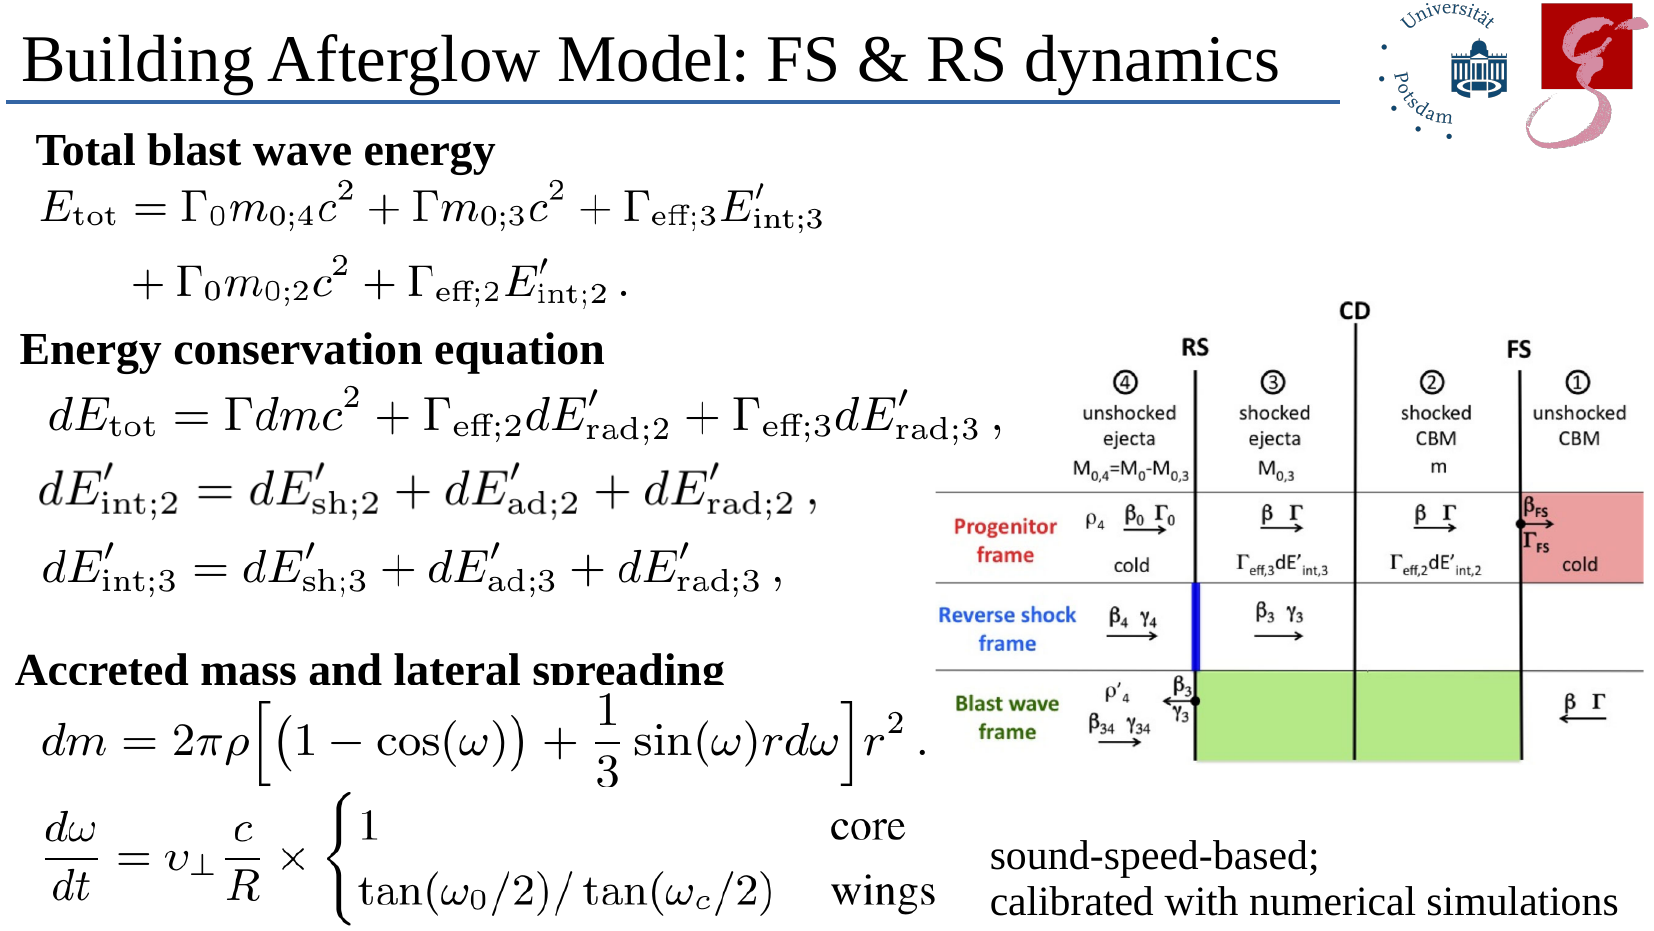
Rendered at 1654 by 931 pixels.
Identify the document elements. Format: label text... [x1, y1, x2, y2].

text_box Accreted mass and lateral spreading [0, 637, 795, 713]
picture [31, 452, 826, 526]
picture [28, 299, 1651, 931]
text_box Energy conservation equation [4, 316, 617, 378]
picture [1375, 0, 1654, 154]
title Building Afterglow Model: FS & RS dynamics [20, 0, 1375, 118]
picture [37, 535, 788, 601]
text_box Total blast wave energy [20, 117, 507, 179]
picture [37, 178, 826, 311]
text_box sound-speed-based; calibrated with numerical simulations [975, 825, 1644, 924]
